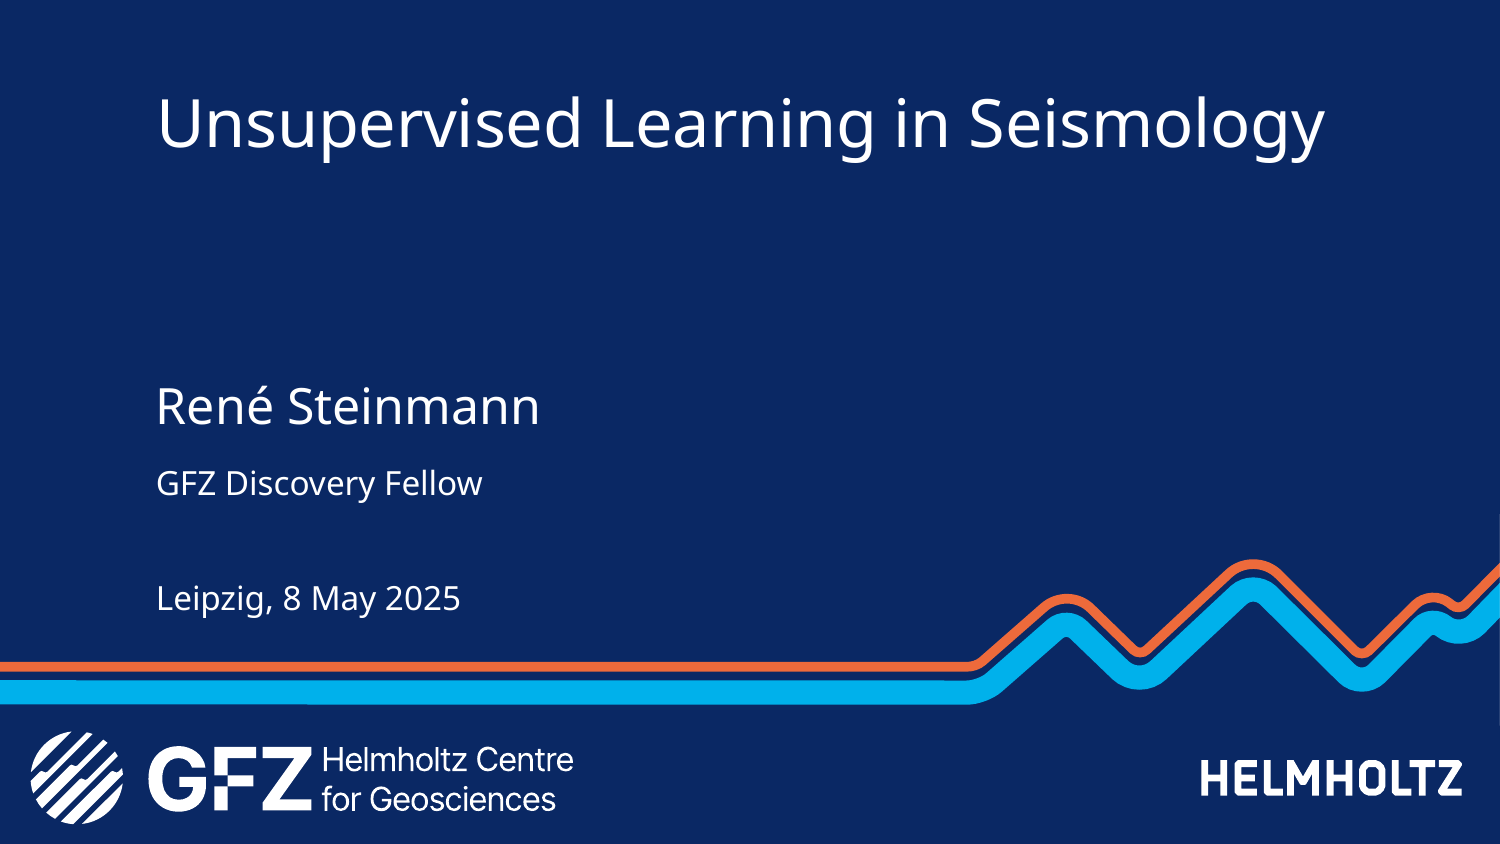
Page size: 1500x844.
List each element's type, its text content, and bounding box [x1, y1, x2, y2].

list GFZ Discovery Fellow [140, 454, 1385, 556]
list Leipzig, 8 May 2025 [140, 570, 968, 633]
list René Steinmann [140, 366, 1385, 453]
list Unsupervised Learning in Seismology [140, 82, 1384, 342]
